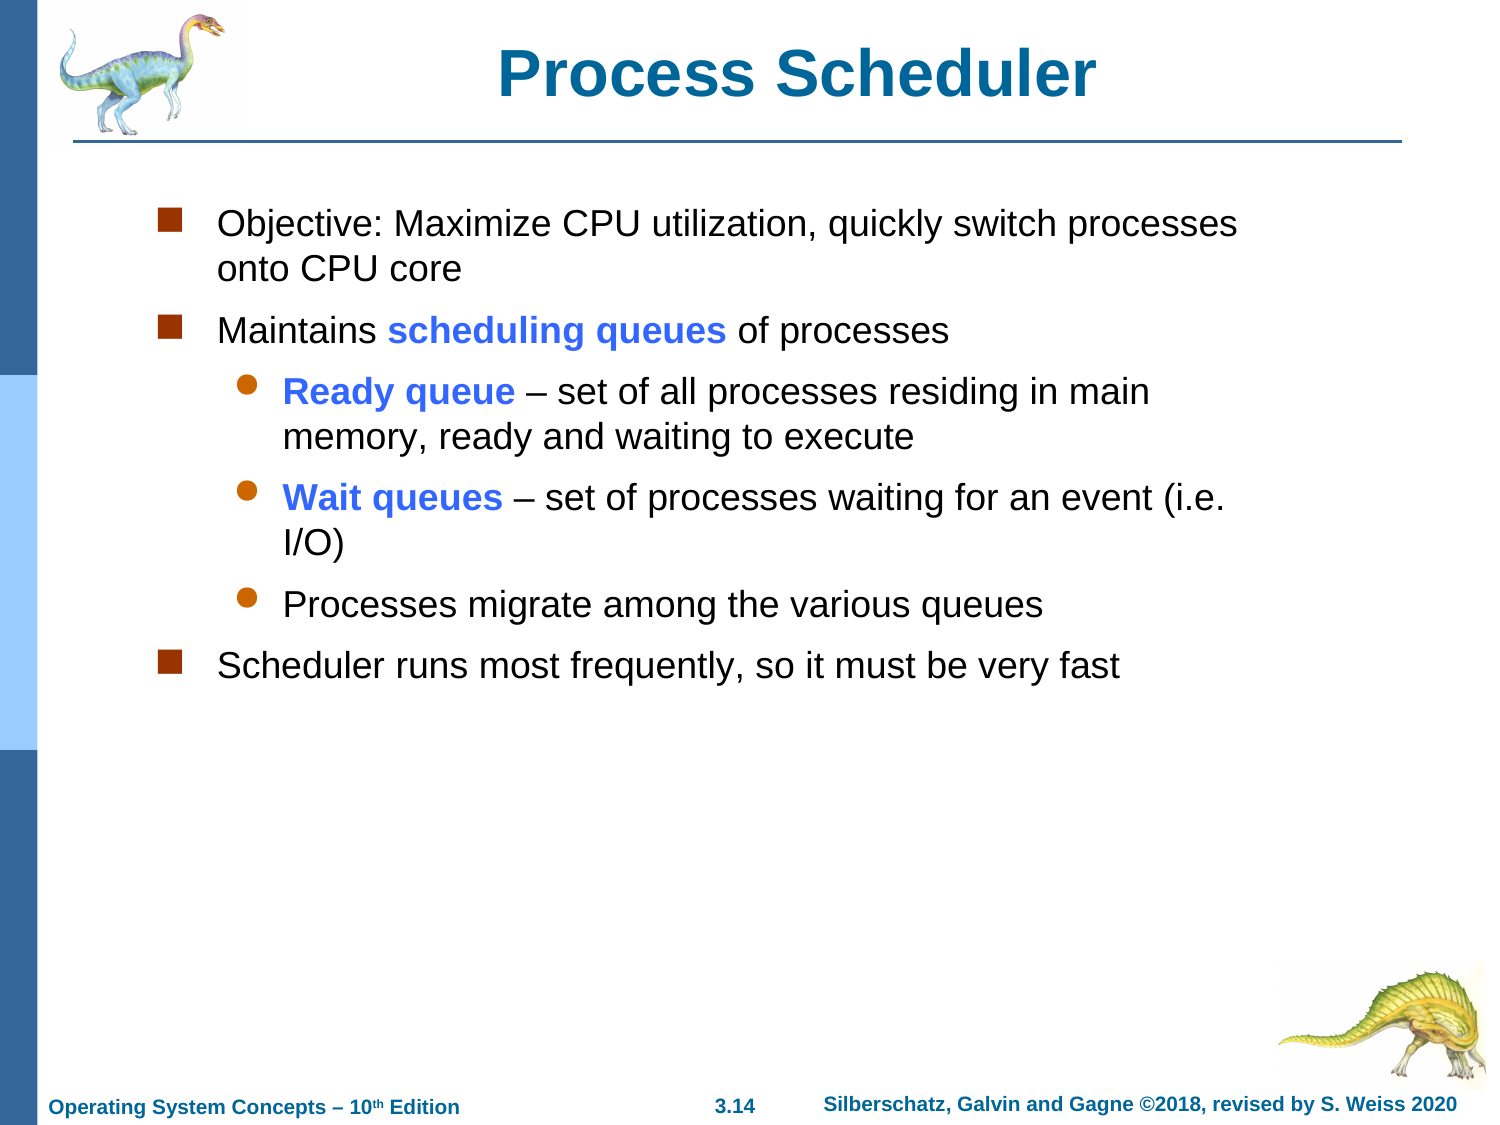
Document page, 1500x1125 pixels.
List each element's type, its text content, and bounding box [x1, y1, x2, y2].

picture [1140, 1096, 1148, 1101]
picture [46, 0, 243, 149]
list Objective: Maximize CPU utilization, quickly switch processes onto CPU core Maintains scheduling queues of processes Ready queue – set of all processes residing in main memory, ready and waiting to execute Wait queues – set of processes waiting for an event (i.e. I/O) Processes migrate among the various queues Scheduler runs most frequently, so it must be very fast [145, 191, 1290, 846]
title Process Scheduler [170, 22, 1425, 117]
picture [1275, 959, 1486, 1090]
